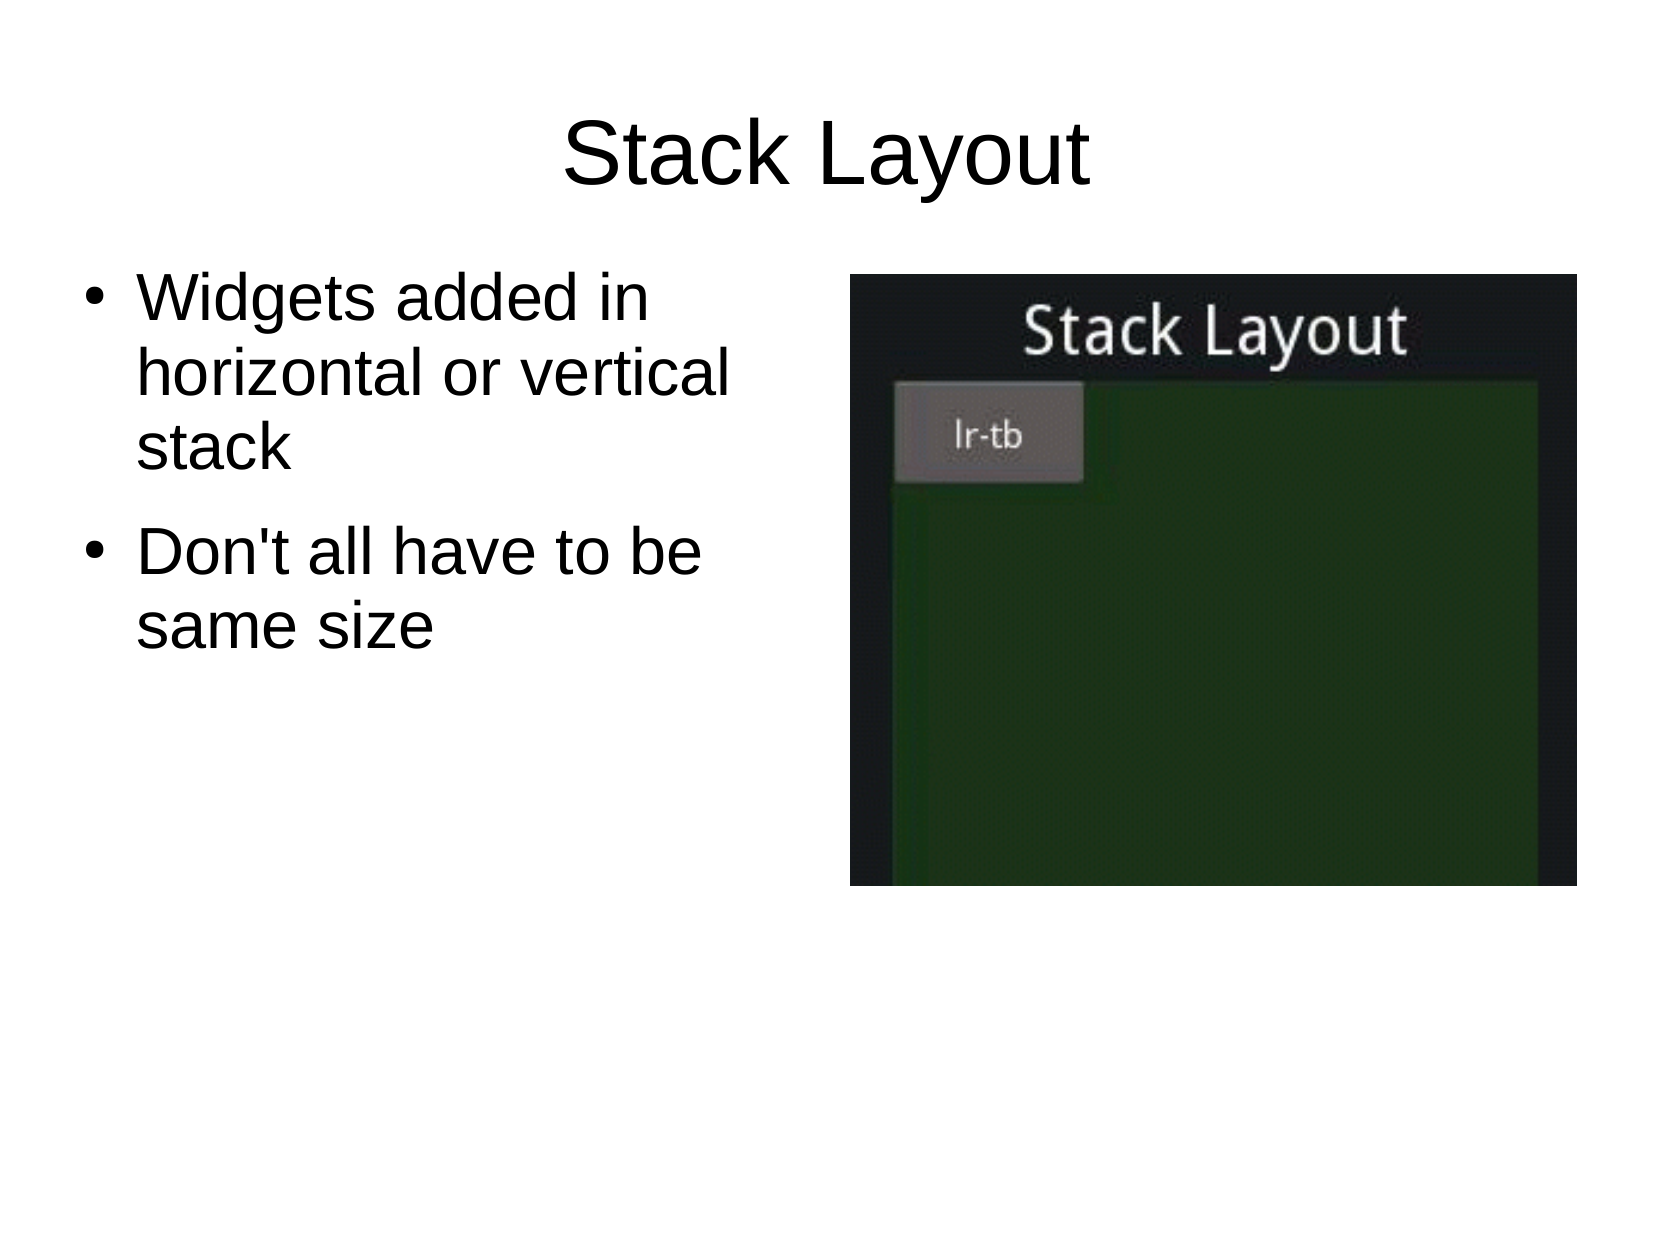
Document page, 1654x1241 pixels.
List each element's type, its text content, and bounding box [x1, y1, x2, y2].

picture [850, 274, 1577, 886]
title Stack Layout [82, 49, 1571, 257]
list Widgets added in horizontal or vertical stack Don't all have to be same size [65, 259, 792, 980]
